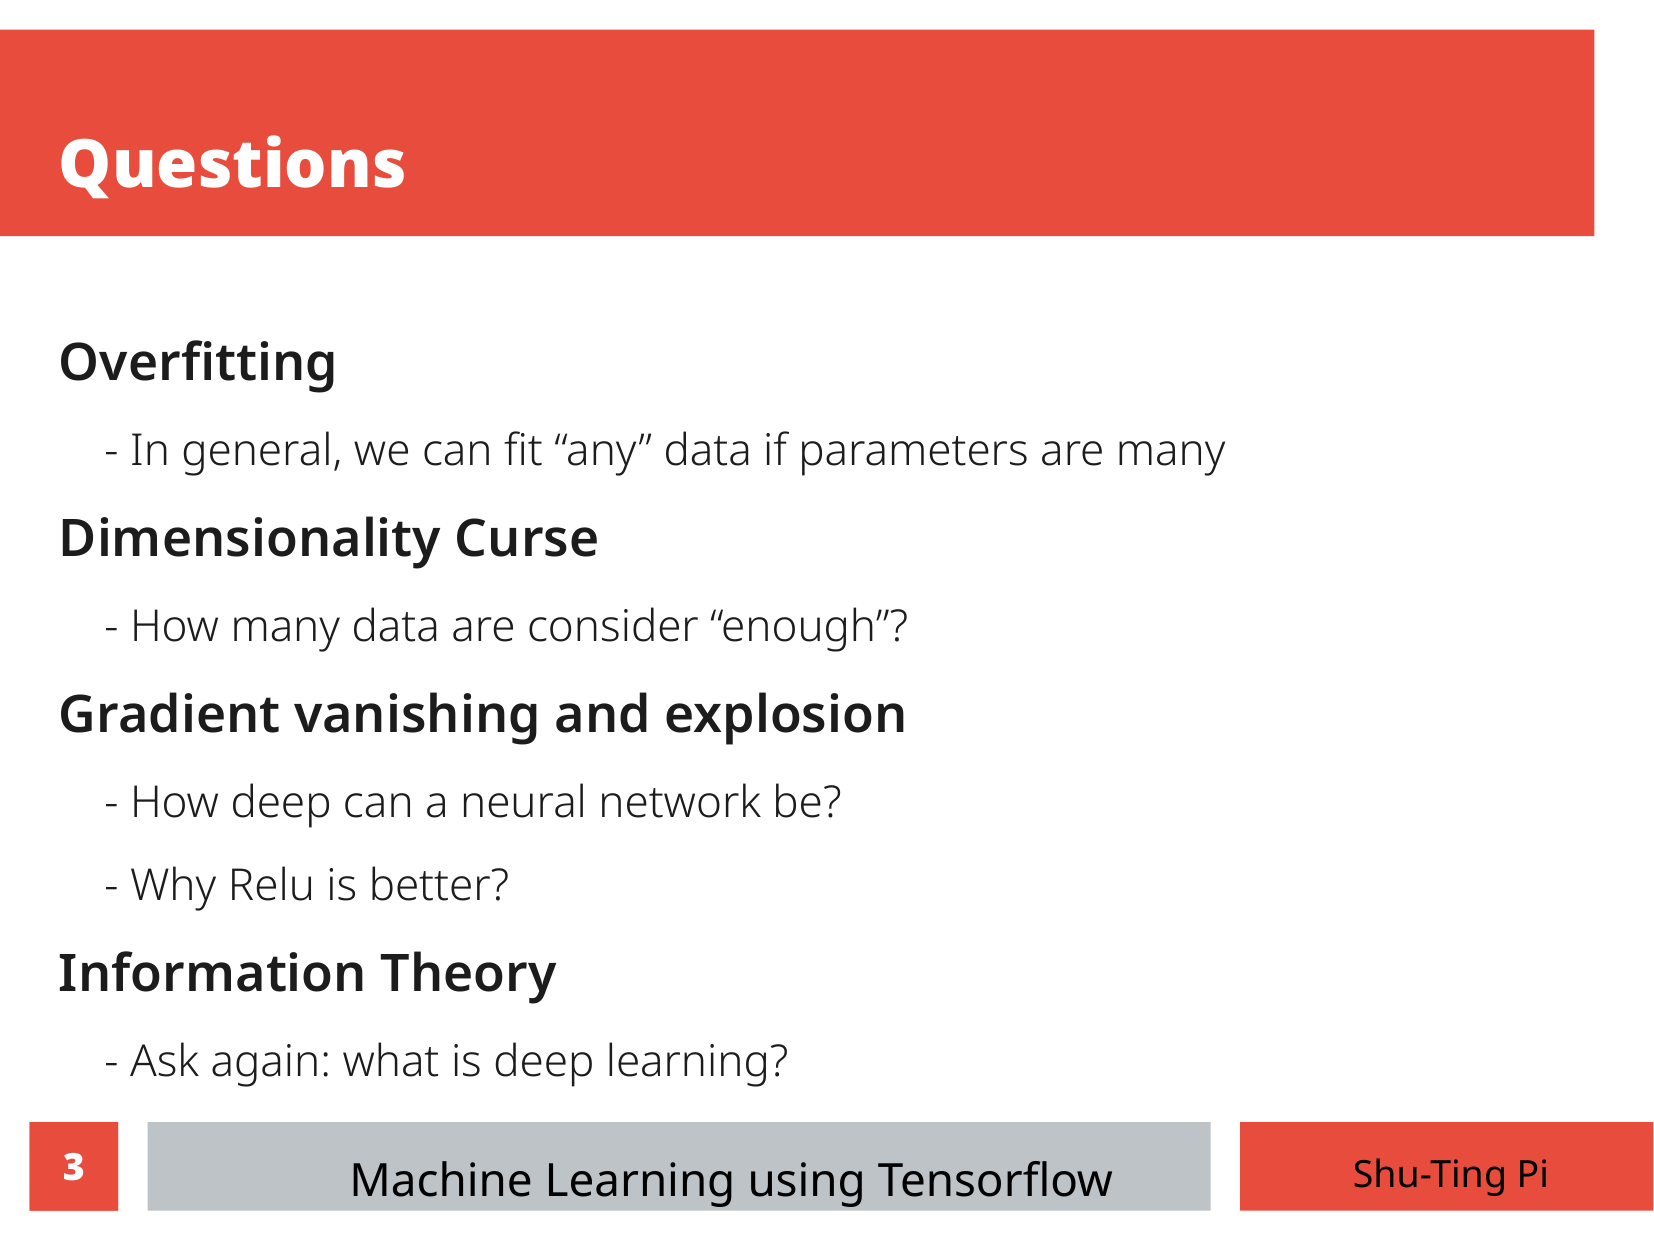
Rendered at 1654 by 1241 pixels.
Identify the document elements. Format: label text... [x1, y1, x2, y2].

text_box Machine Learning using Tensorflow [334, 1139, 1220, 1241]
list Overfitting - In general, we can fit “any” data if parameters are many Dimensionality Curse - How many data are consider “enough”? Gradient vanishing and explosion - How deep can a neural network be? - Why Relu is better? Information Theory - Ask again: what is deep learning? [59, 324, 1565, 1093]
text_box Shu-Ting Pi [1338, 1140, 1573, 1203]
title Questions [59, 59, 1595, 207]
